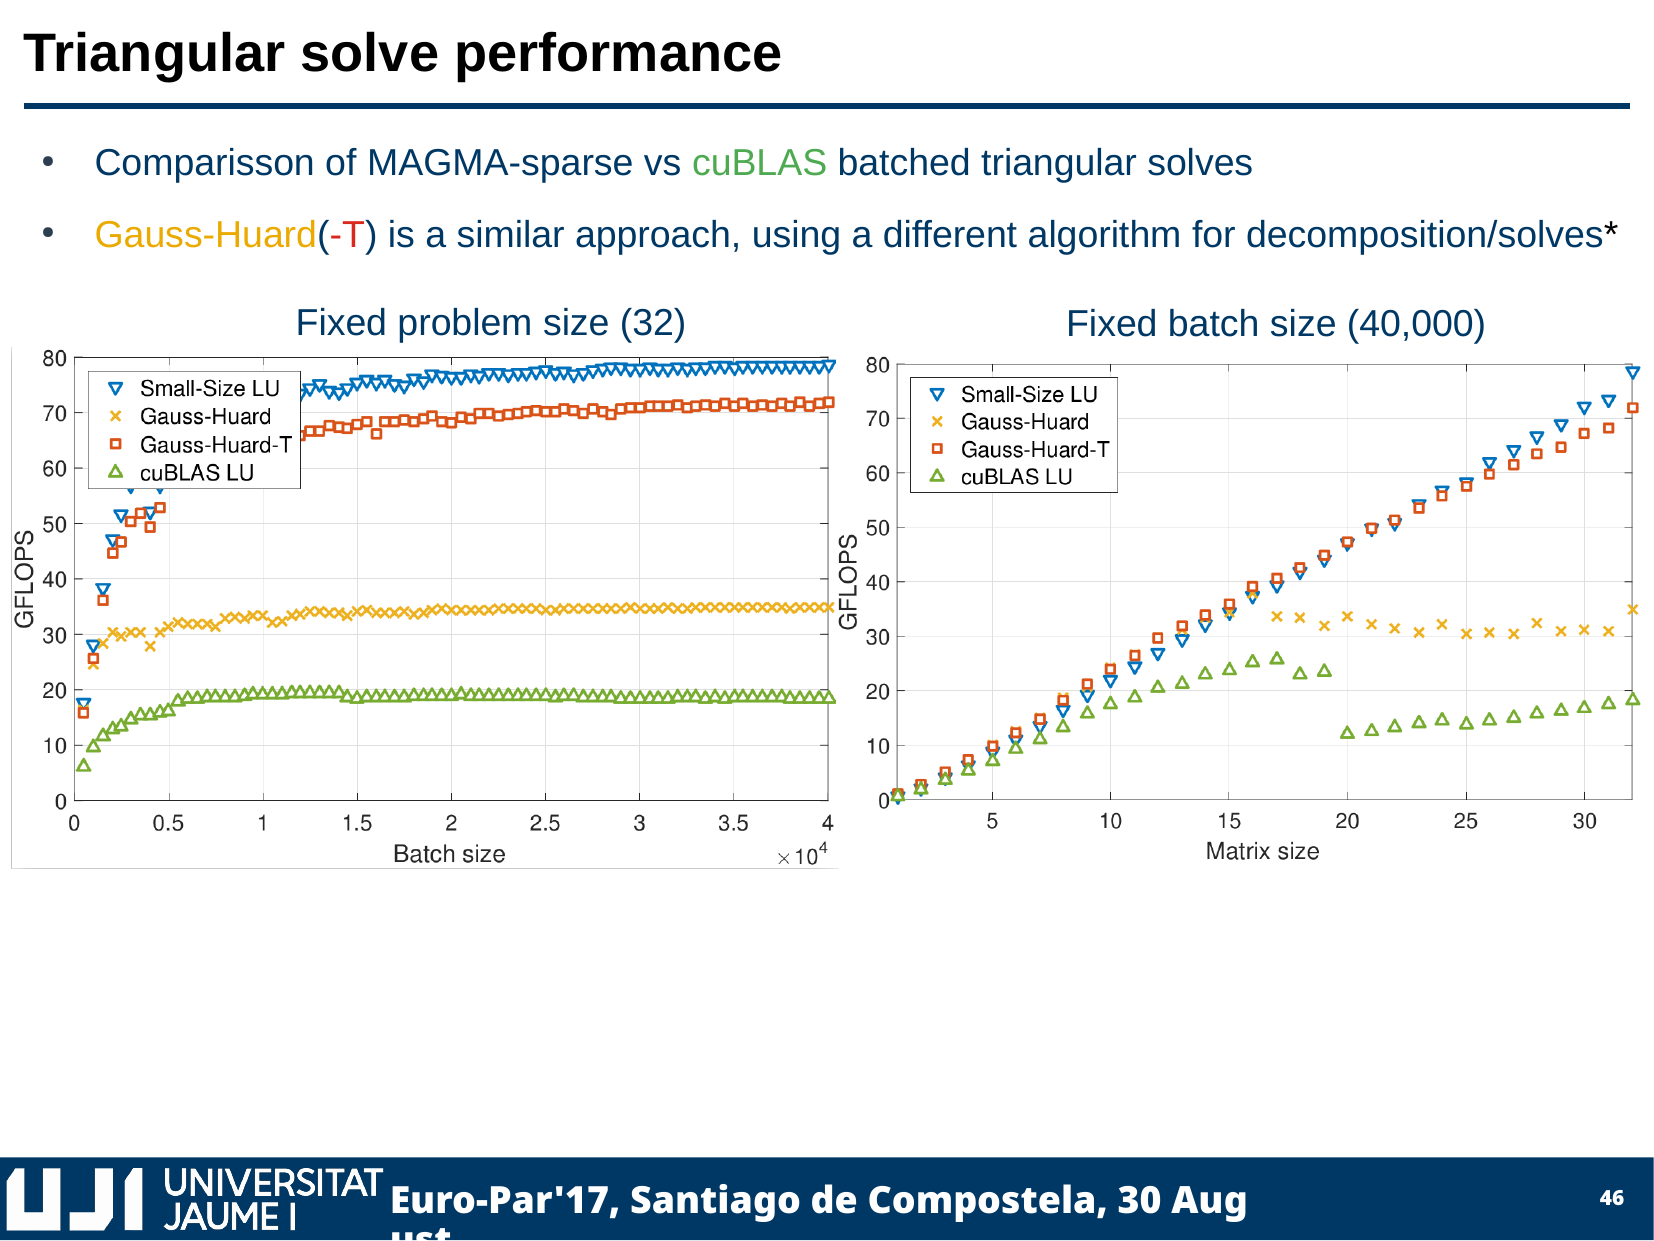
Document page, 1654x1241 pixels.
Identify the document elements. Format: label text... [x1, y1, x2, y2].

text_box Fixed batch size (40,000) [1051, 295, 1502, 352]
text_box Fixed problem size (32) [280, 294, 702, 351]
picture [11, 347, 1642, 869]
list Comparisson of MAGMA-sparse vs cuBLAS batched triangular solves Gauss-Huard(-T) is a similar approach, using a different algorithm for decomposition/solves* [23, 141, 1630, 272]
picture [0, 1158, 390, 1241]
title Triangular solve performance [23, 0, 1630, 107]
